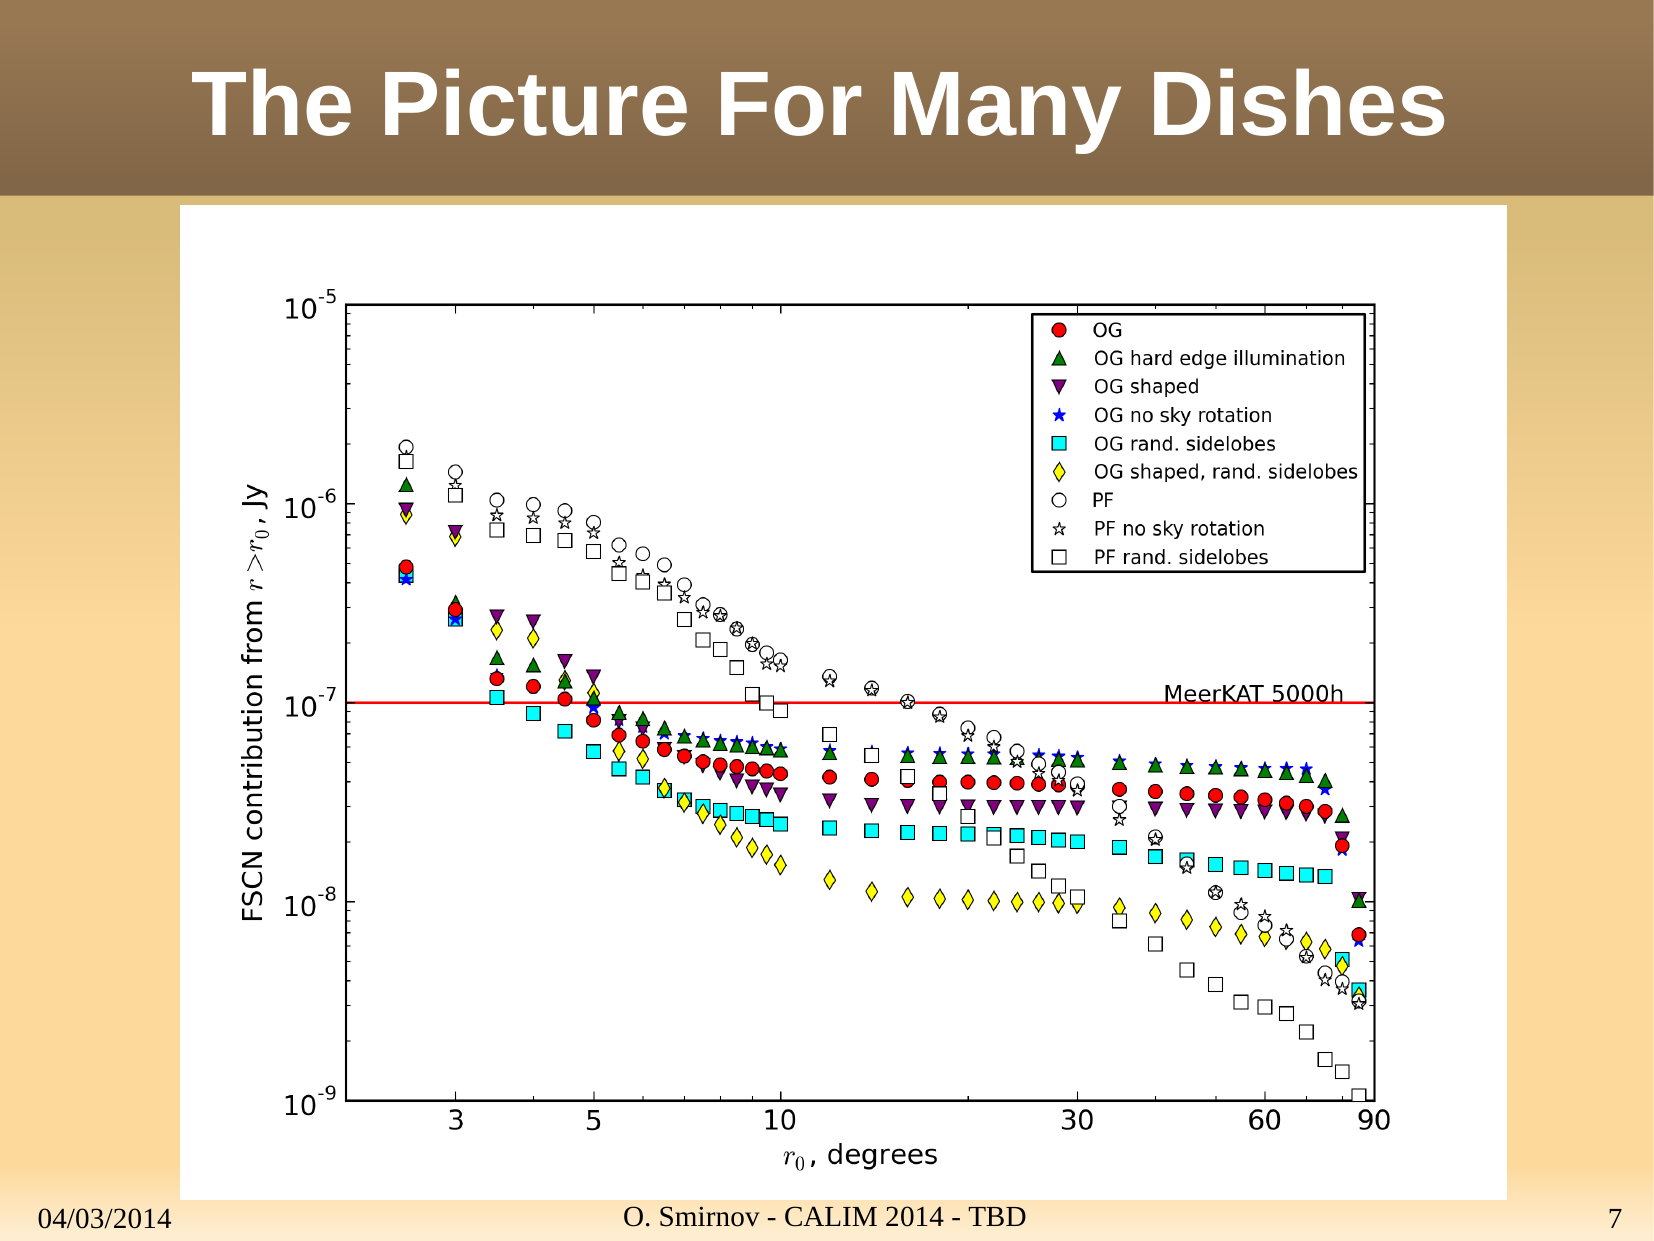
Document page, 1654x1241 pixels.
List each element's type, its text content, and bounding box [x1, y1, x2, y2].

title The Picture For Many Dishes [76, 0, 1565, 208]
picture [0, 0, 1654, 1241]
